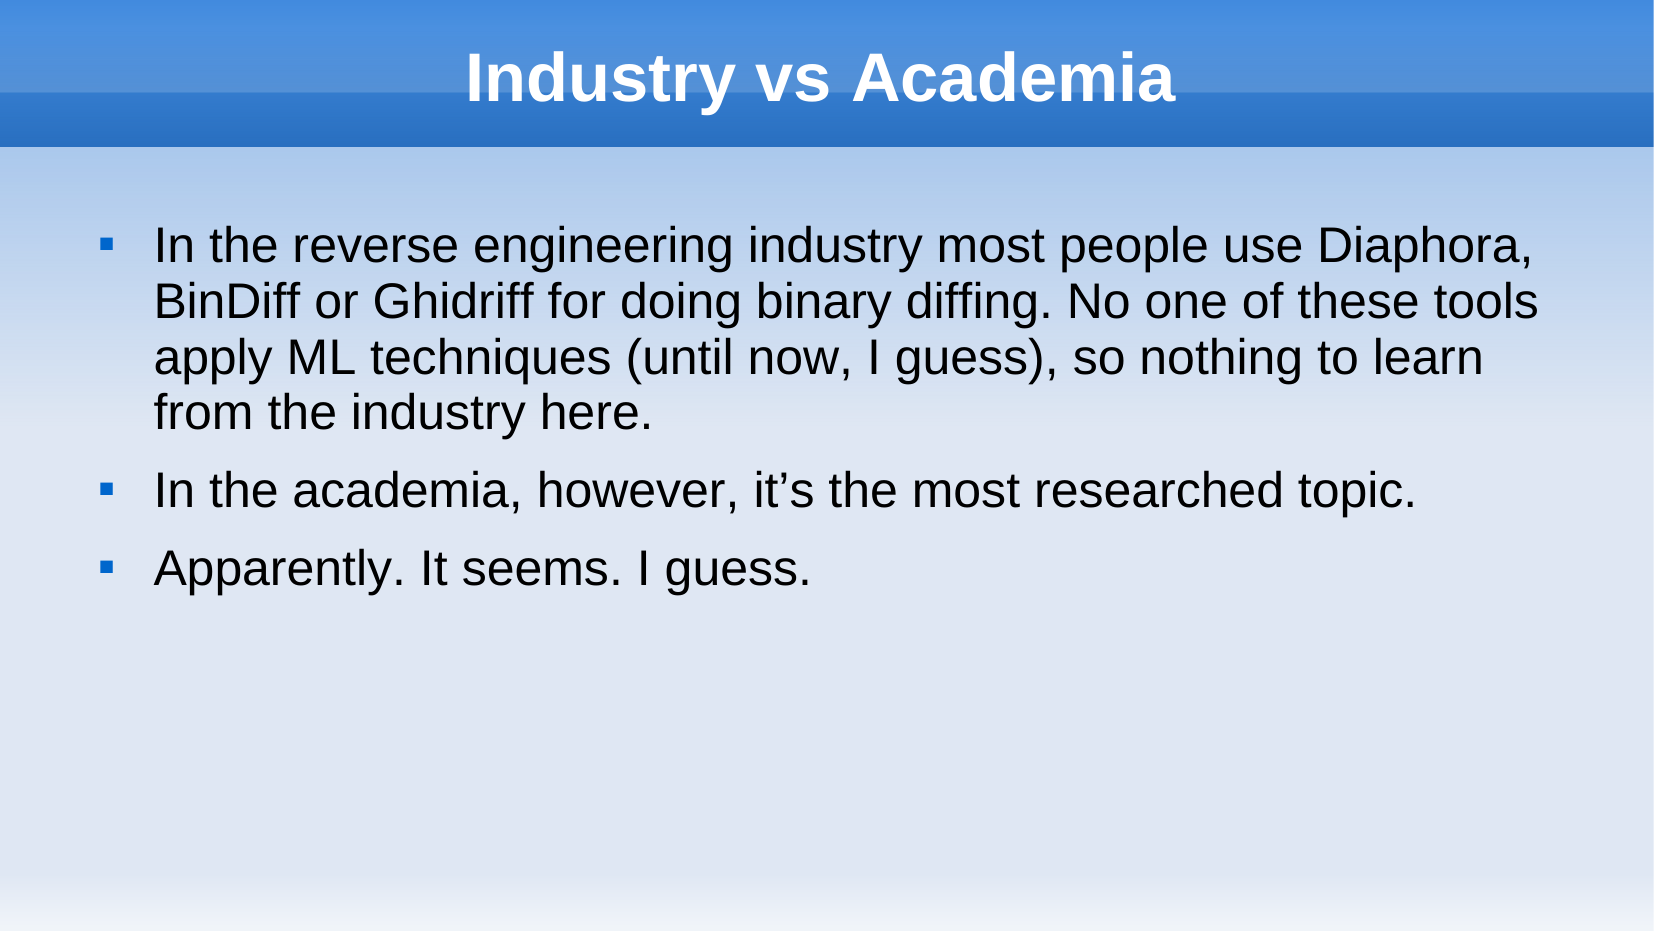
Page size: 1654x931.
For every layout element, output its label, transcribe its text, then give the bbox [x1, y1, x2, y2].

title Industry vs Academia [76, 0, 1565, 156]
list In the reverse engineering industry most people use Diaphora, BinDiff or Ghidriff for doing binary diffing. No one of these tools apply ML techniques (until now, I guess), so nothing to learn from the industry here. In the academia, however, it’s the most researched topic. Apparently. It seems. I guess. [82, 217, 1571, 832]
picture [0, 0, 1654, 931]
